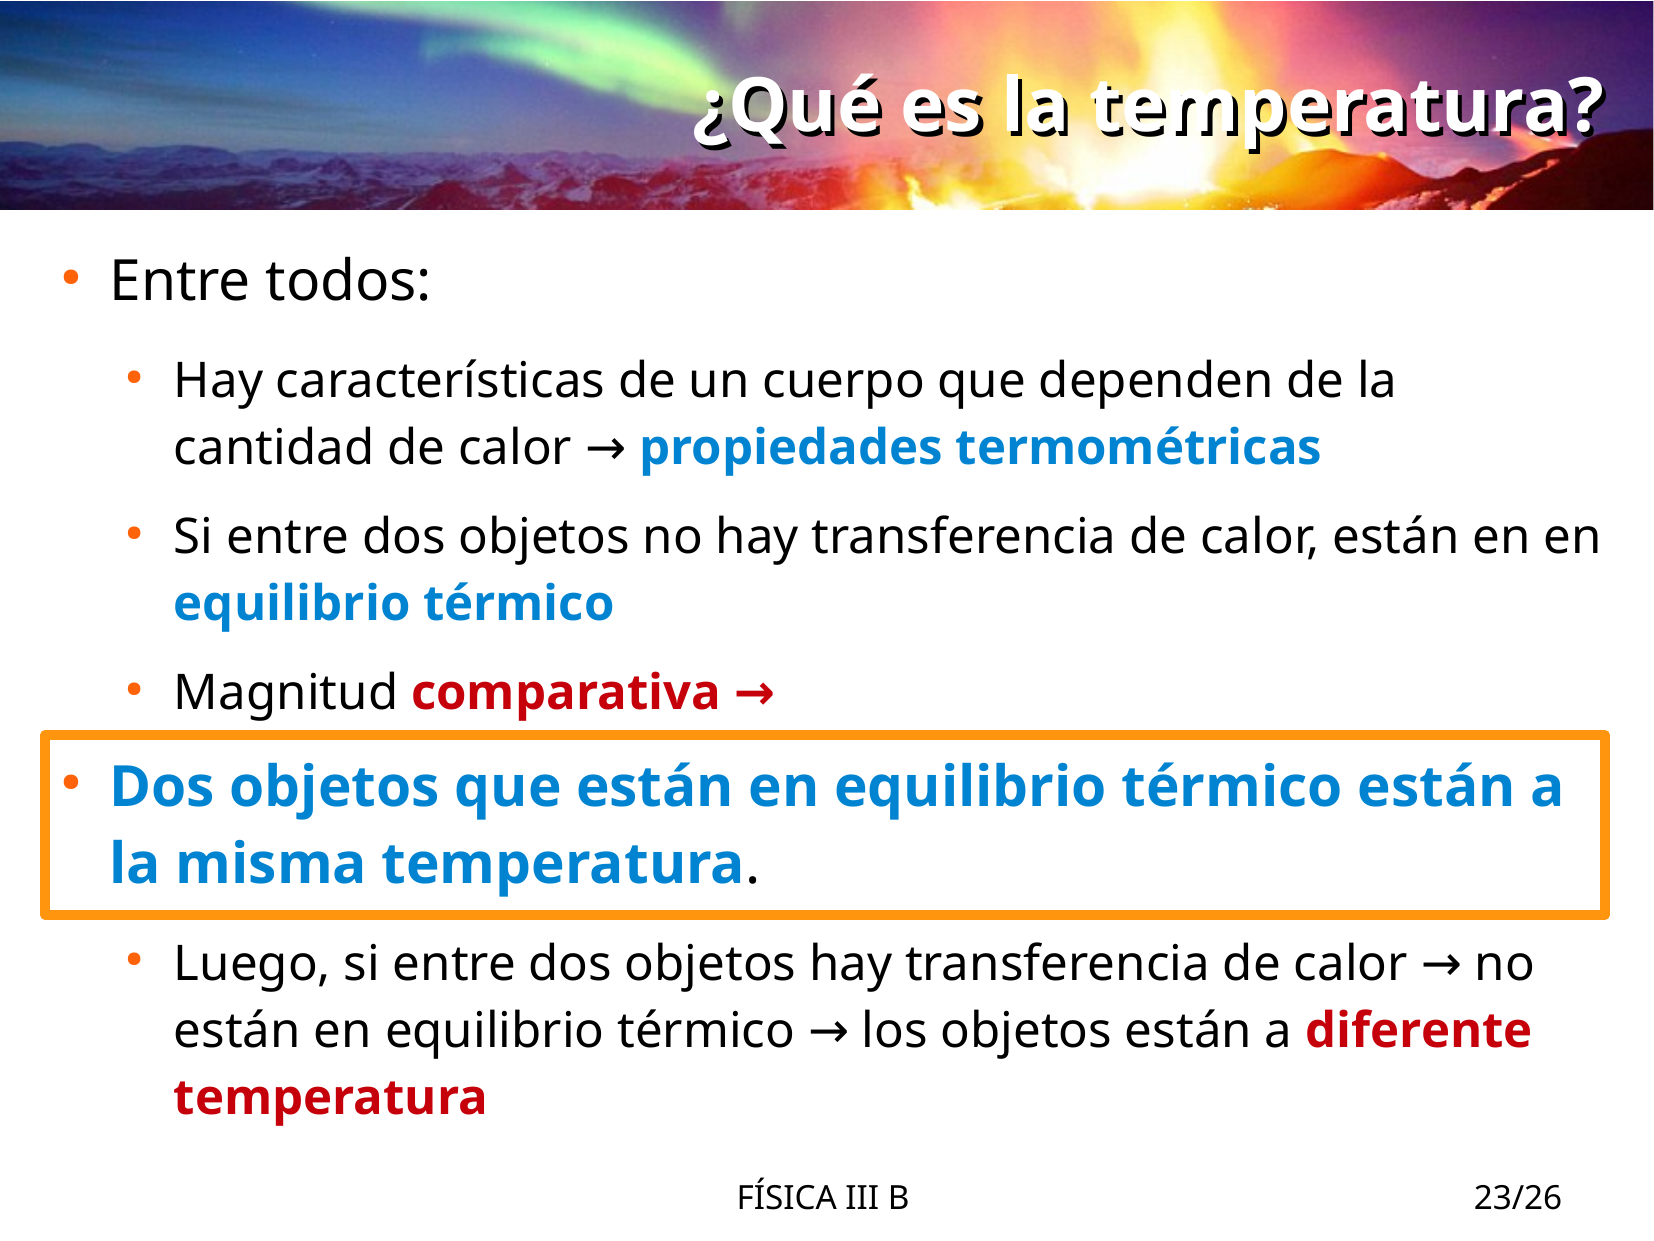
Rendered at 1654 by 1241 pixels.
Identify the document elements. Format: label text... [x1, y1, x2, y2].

list Entre todos: Hay características de un cuerpo que dependen de la cantidad de calor → propiedades termométricas Si entre dos objetos no hay transferencia de calor, están en en equilibrio térmico Magnitud comparativa → Dos objetos que están en equilibrio térmico están a la misma temperatura. Luego, si entre dos objetos hay transferencia de calor → no están en equilibrio térmico → los objetos están a diferente temperatura [50, 740, 1600, 910]
picture [0, 1, 1654, 210]
list Entre todos: Hay características de un cuerpo que dependen de la cantidad de calor → propiedades termométricas Si entre dos objetos no hay transferencia de calor, están en en equilibrio térmico Magnitud comparativa → Dos objetos que están en equilibrio térmico están a la misma temperatura. Luego, si entre dos objetos hay transferencia de calor → no están en equilibrio térmico → los objetos están a diferente temperatura [45, 240, 1606, 730]
title ¿Qué es la temperatura? [45, 15, 1606, 191]
list Entre todos: Hay características de un cuerpo que dependen de la cantidad de calor → propiedades termométricas Si entre dos objetos no hay transferencia de calor, están en en equilibrio térmico Magnitud comparativa → Dos objetos que están en equilibrio térmico están a la misma temperatura. Luego, si entre dos objetos hay transferencia de calor → no están en equilibrio térmico → los objetos están a diferente temperatura [45, 920, 1606, 1141]
